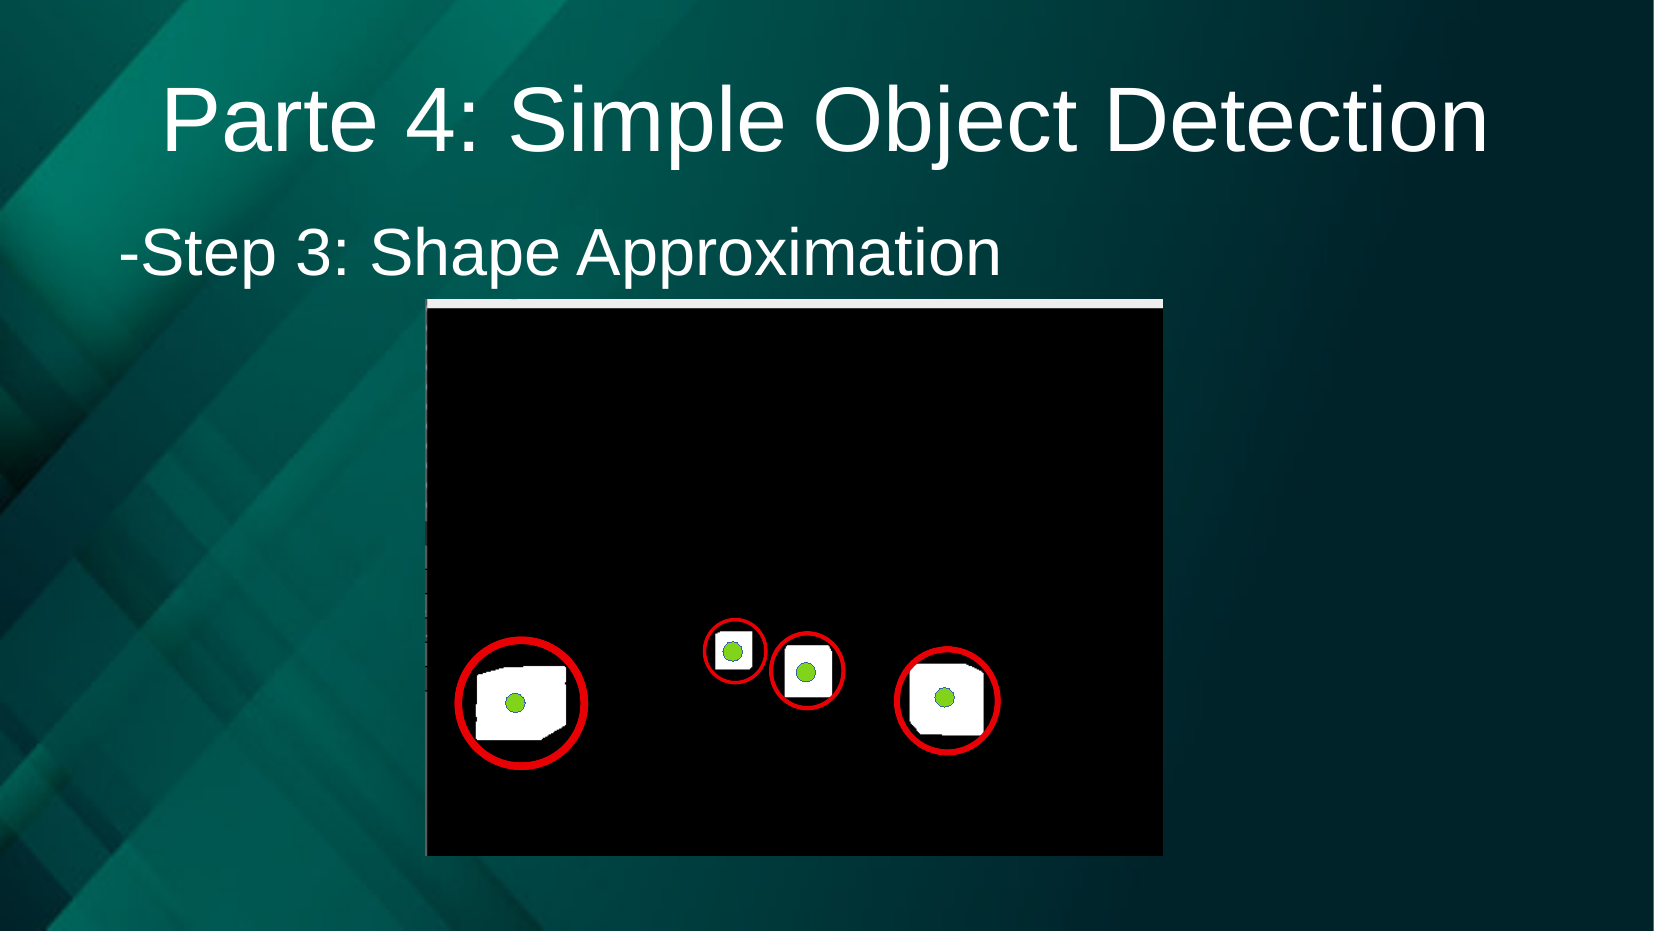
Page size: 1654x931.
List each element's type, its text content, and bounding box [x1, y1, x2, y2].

title Parte 4: Simple Object Detection [82, 37, 1571, 193]
picture [0, 0, 1654, 931]
text_box -Step 3: Shape Approximation [82, 208, 1571, 329]
